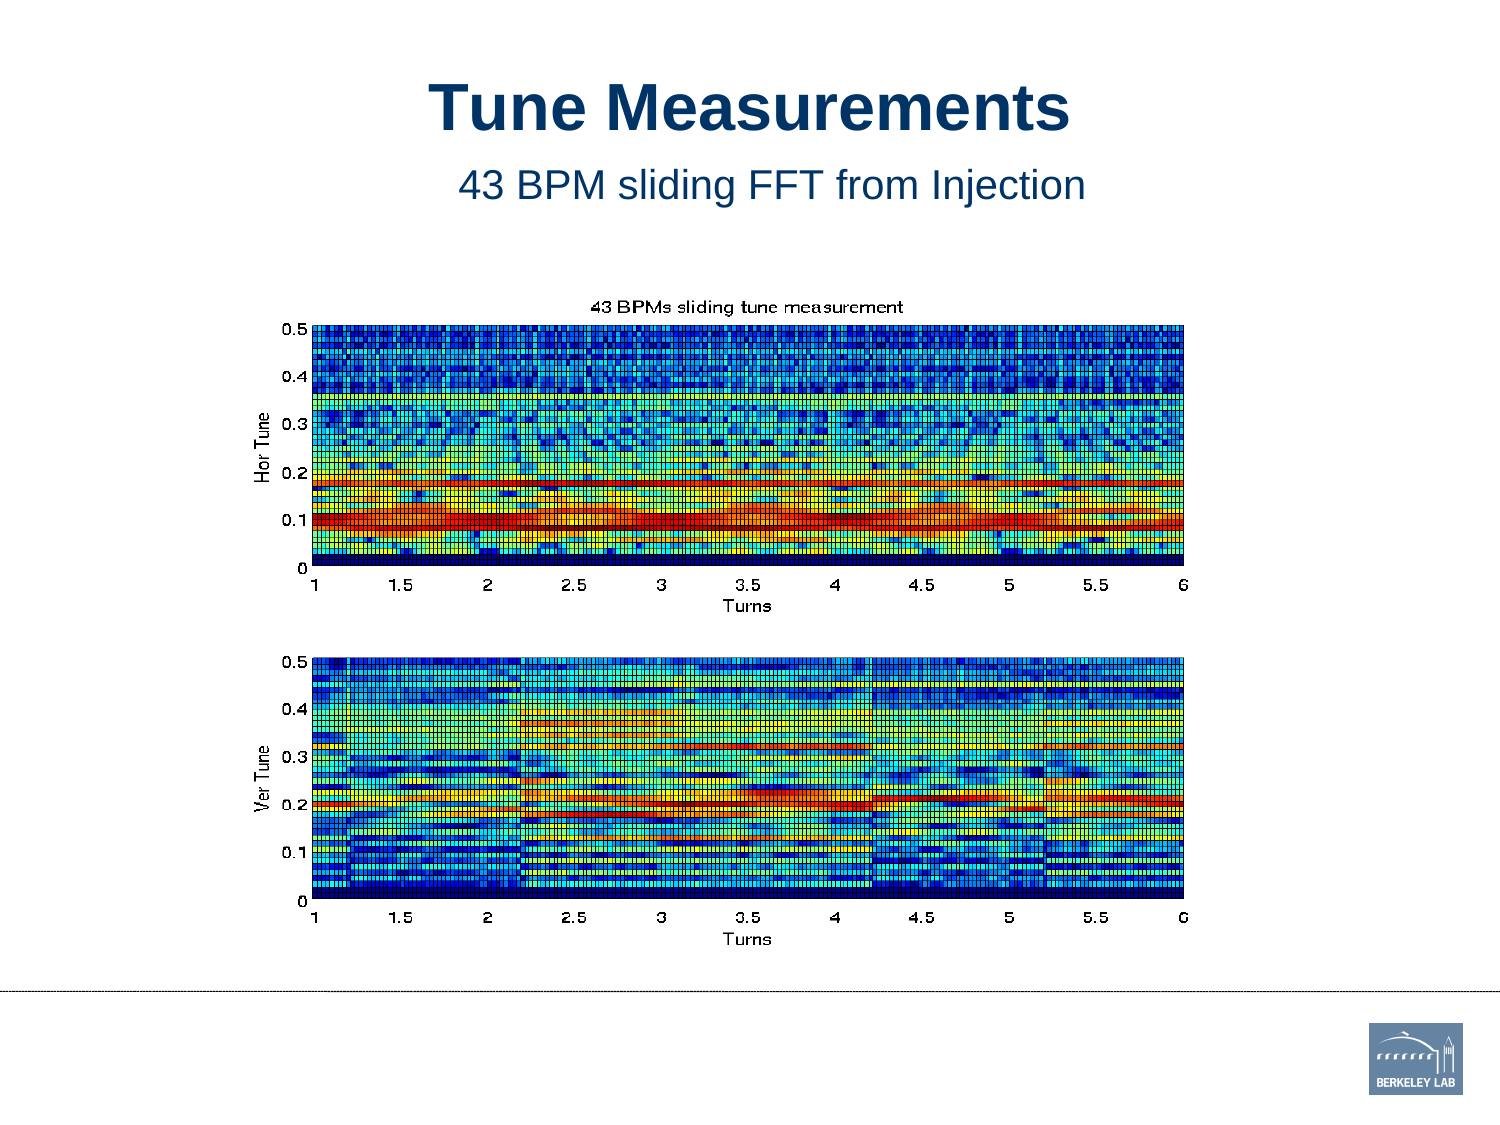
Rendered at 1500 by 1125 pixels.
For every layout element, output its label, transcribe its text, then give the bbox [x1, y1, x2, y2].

title Tune Measurements [111, 42, 1389, 149]
picture [1369, 1023, 1463, 1095]
picture [165, 270, 1291, 976]
text_box 43 BPM sliding FFT from Injection [60, 149, 1486, 215]
